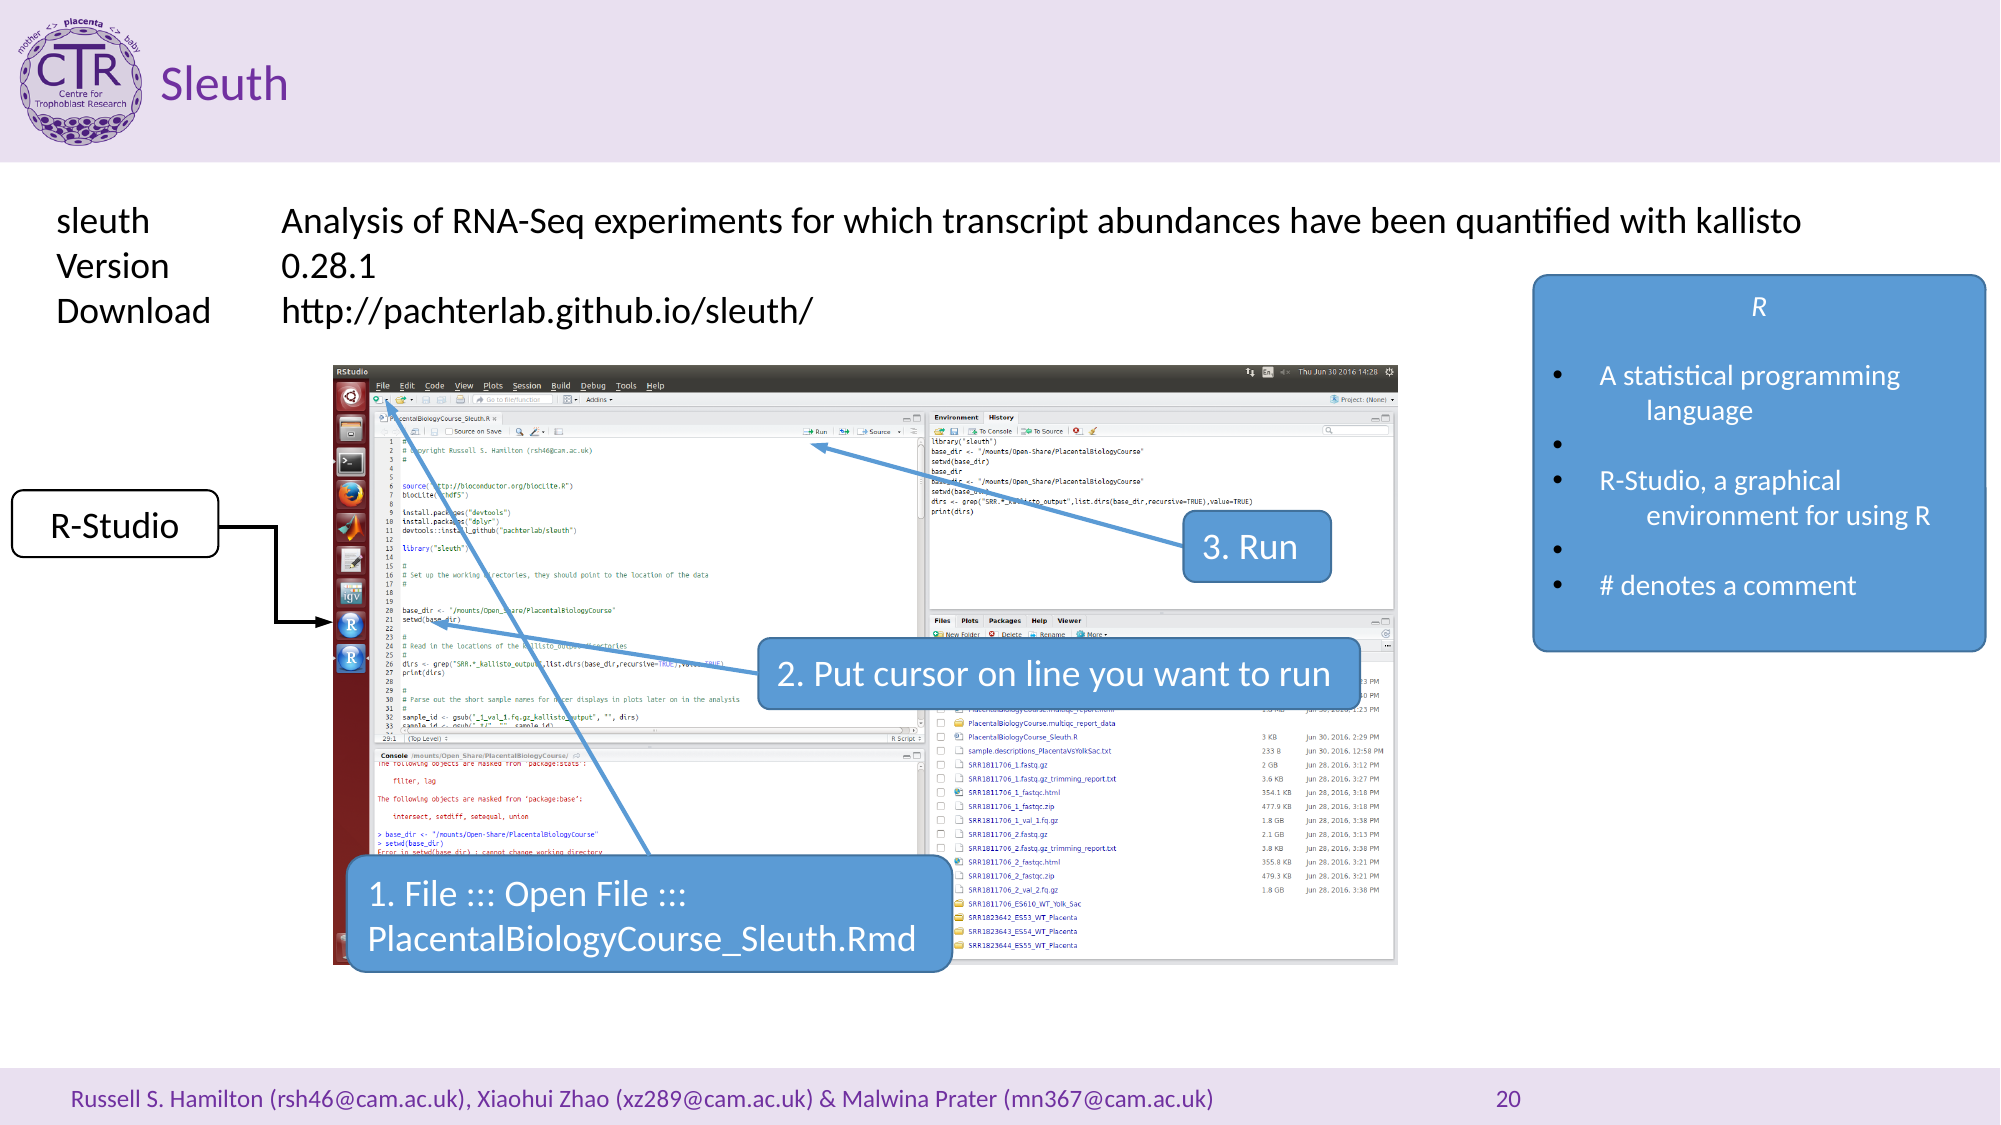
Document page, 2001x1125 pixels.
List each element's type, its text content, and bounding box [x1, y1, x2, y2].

text_box [0, 1068, 2000, 1125]
text_box Russell S. Hamilton (rsh46@cam.ac.uk), Xiaohui Zhao (xz289@cam.ac.uk) & Malwina Prater (mn367@cam.ac.uk) 20 [56, 1075, 1910, 1120]
text_box 1. File ::: Open File ::: PlacentalBiologyCourse_Sleuth.Rmd [346, 855, 953, 972]
text_box 2. Put cursor on line you want to run [758, 638, 1360, 710]
text_box 3. Run [1183, 510, 1332, 582]
text_box sleuth Analysis of RNA-Seq experiments for which transcript abundances have been quantified with kallisto Version 0.28.1 Download http://pachterlab.github.io/sleuth/ [41, 189, 1967, 341]
text_box Sleuth [145, 43, 306, 119]
text_box R A statistical programming language R-Studio, a graphical environment for using R # denotes a comment [1533, 275, 1986, 652]
text_box [0, 0, 2000, 162]
text_box R-Studio [11, 490, 219, 558]
picture [333, 365, 1398, 965]
